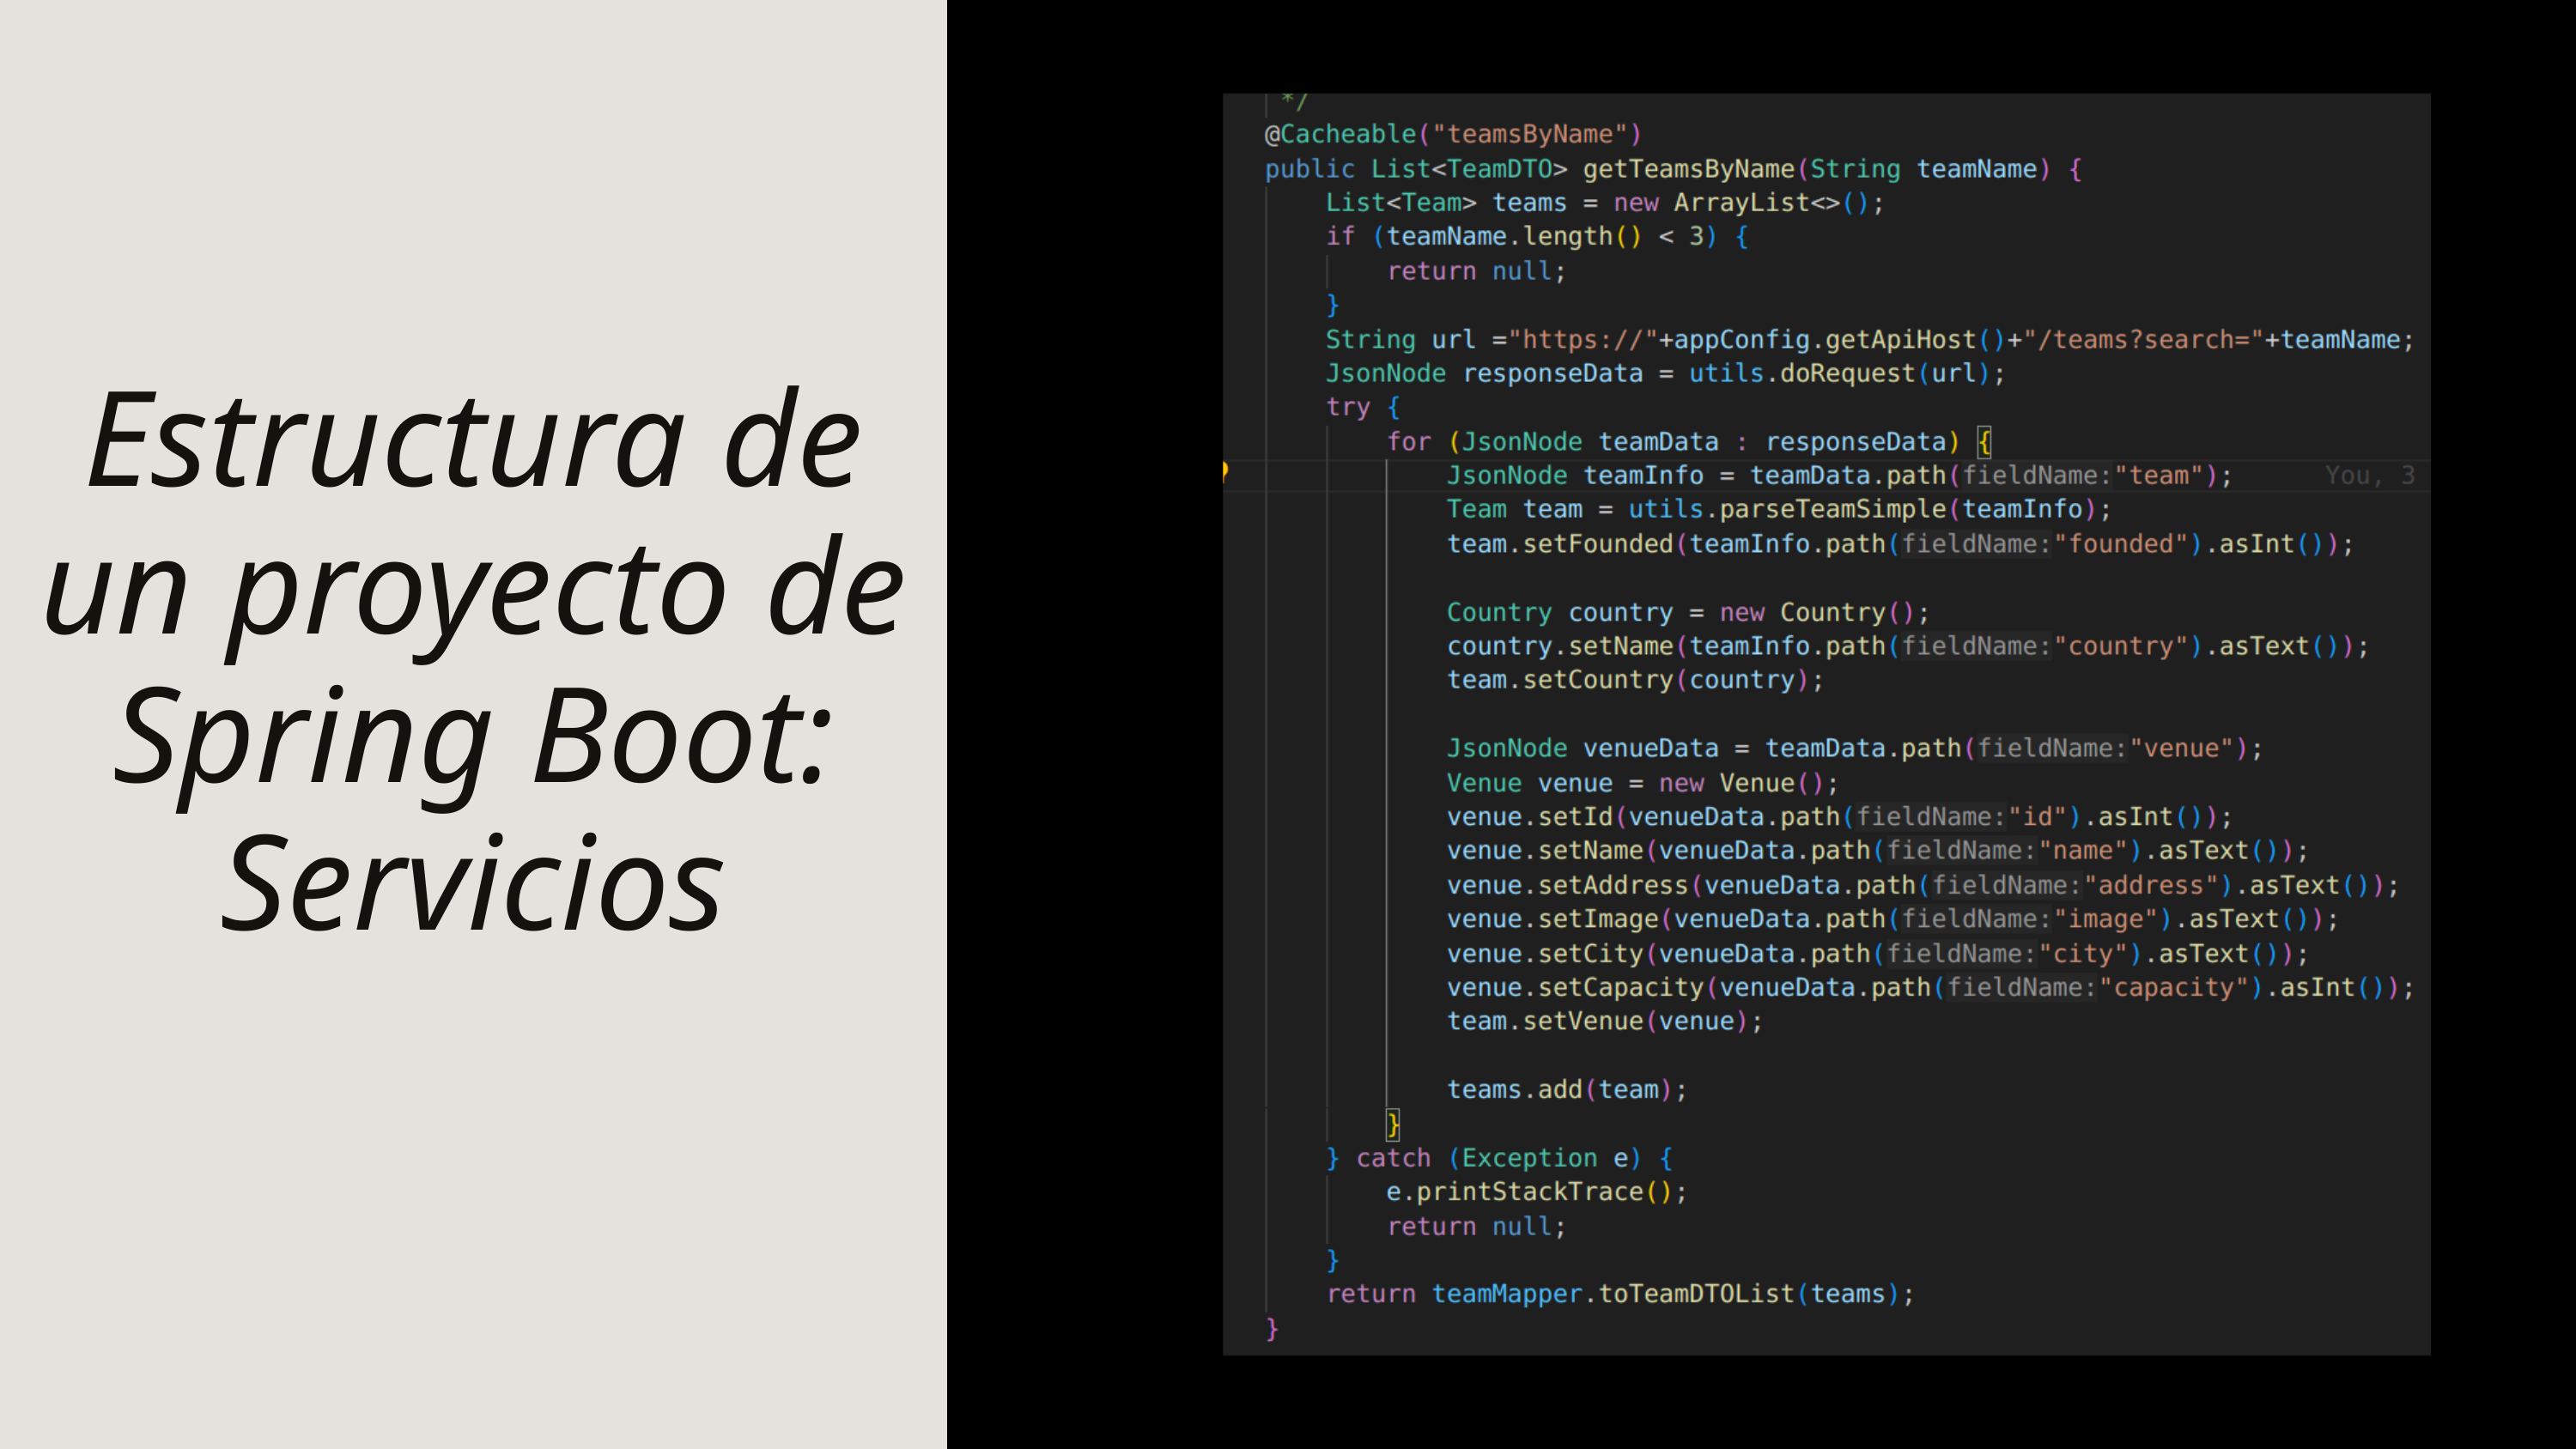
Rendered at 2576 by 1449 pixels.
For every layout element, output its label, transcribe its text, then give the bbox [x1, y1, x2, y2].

text_box [947, 0, 2576, 1449]
text_box Estructura de un proyecto de Spring Boot: Servicios [0, 365, 948, 956]
